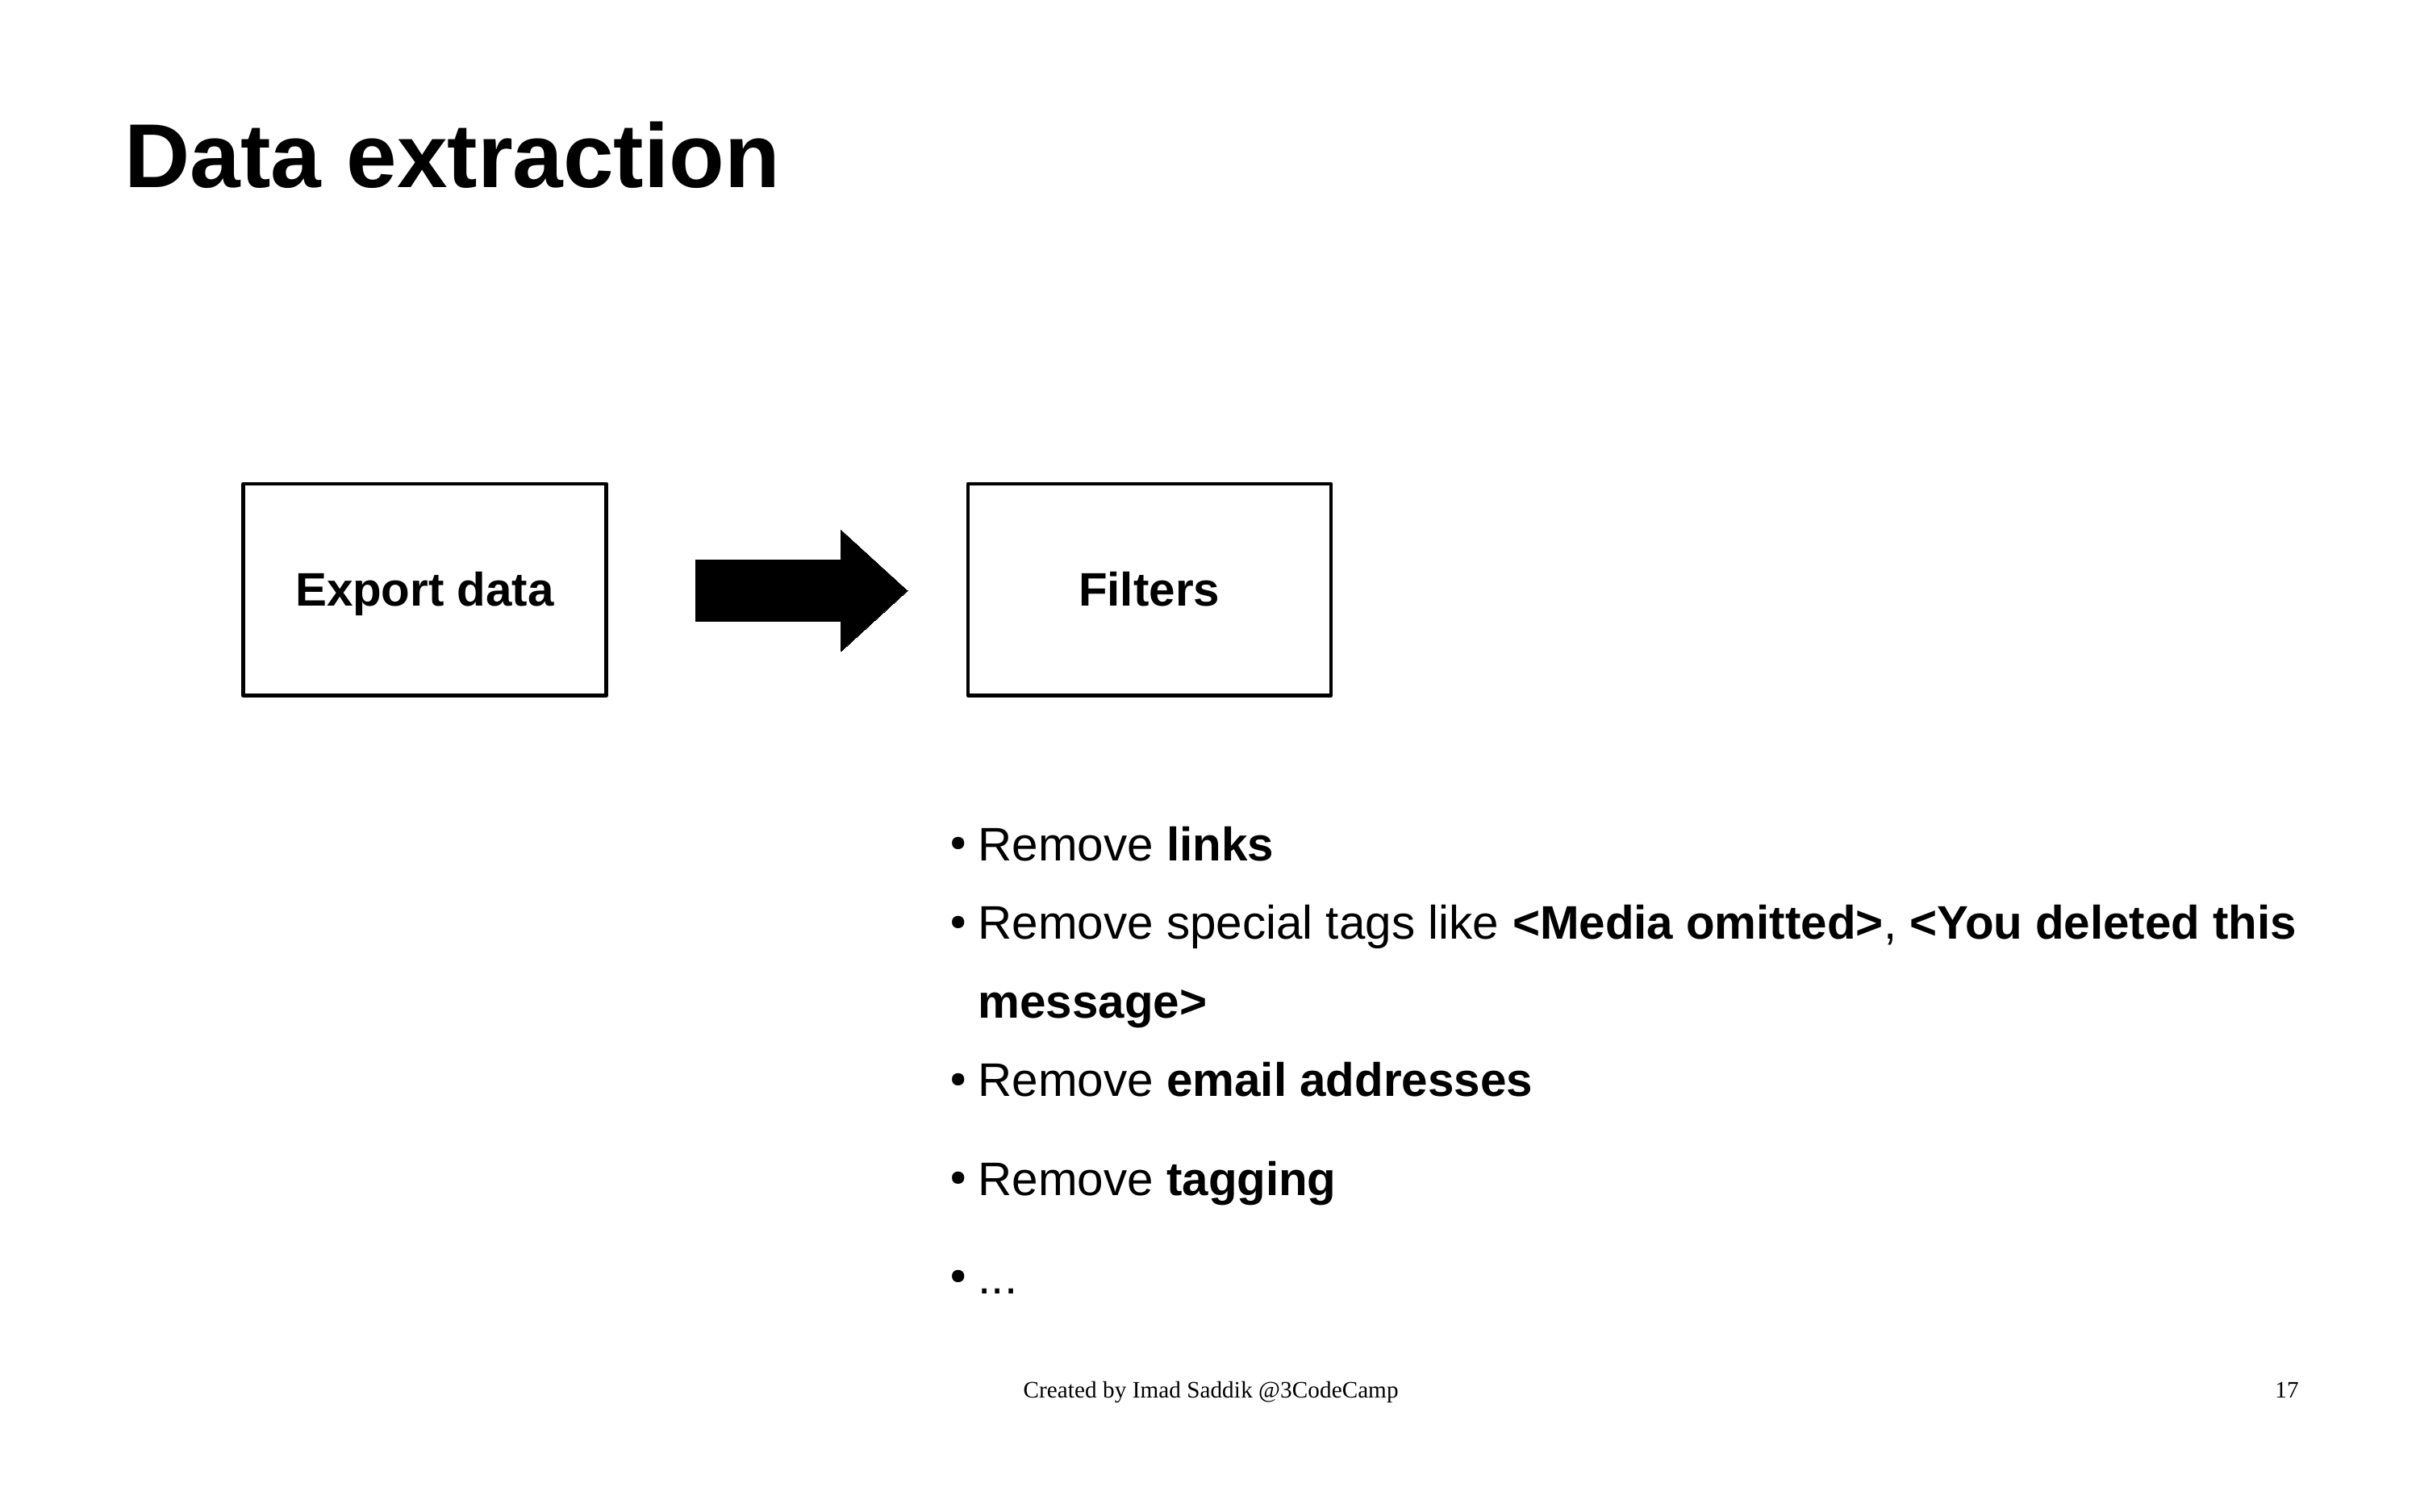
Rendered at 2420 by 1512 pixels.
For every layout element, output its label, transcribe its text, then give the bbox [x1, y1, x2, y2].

text_box Data extraction [112, 61, 1194, 251]
text_box Remove links Remove special tags like <Media omitted>, <You deleted this message> Remove email addresses Remove tagging ... [937, 786, 2360, 1310]
text_box Export data [273, 557, 577, 623]
text_box Filters [998, 557, 1301, 623]
text_box [695, 530, 908, 652]
